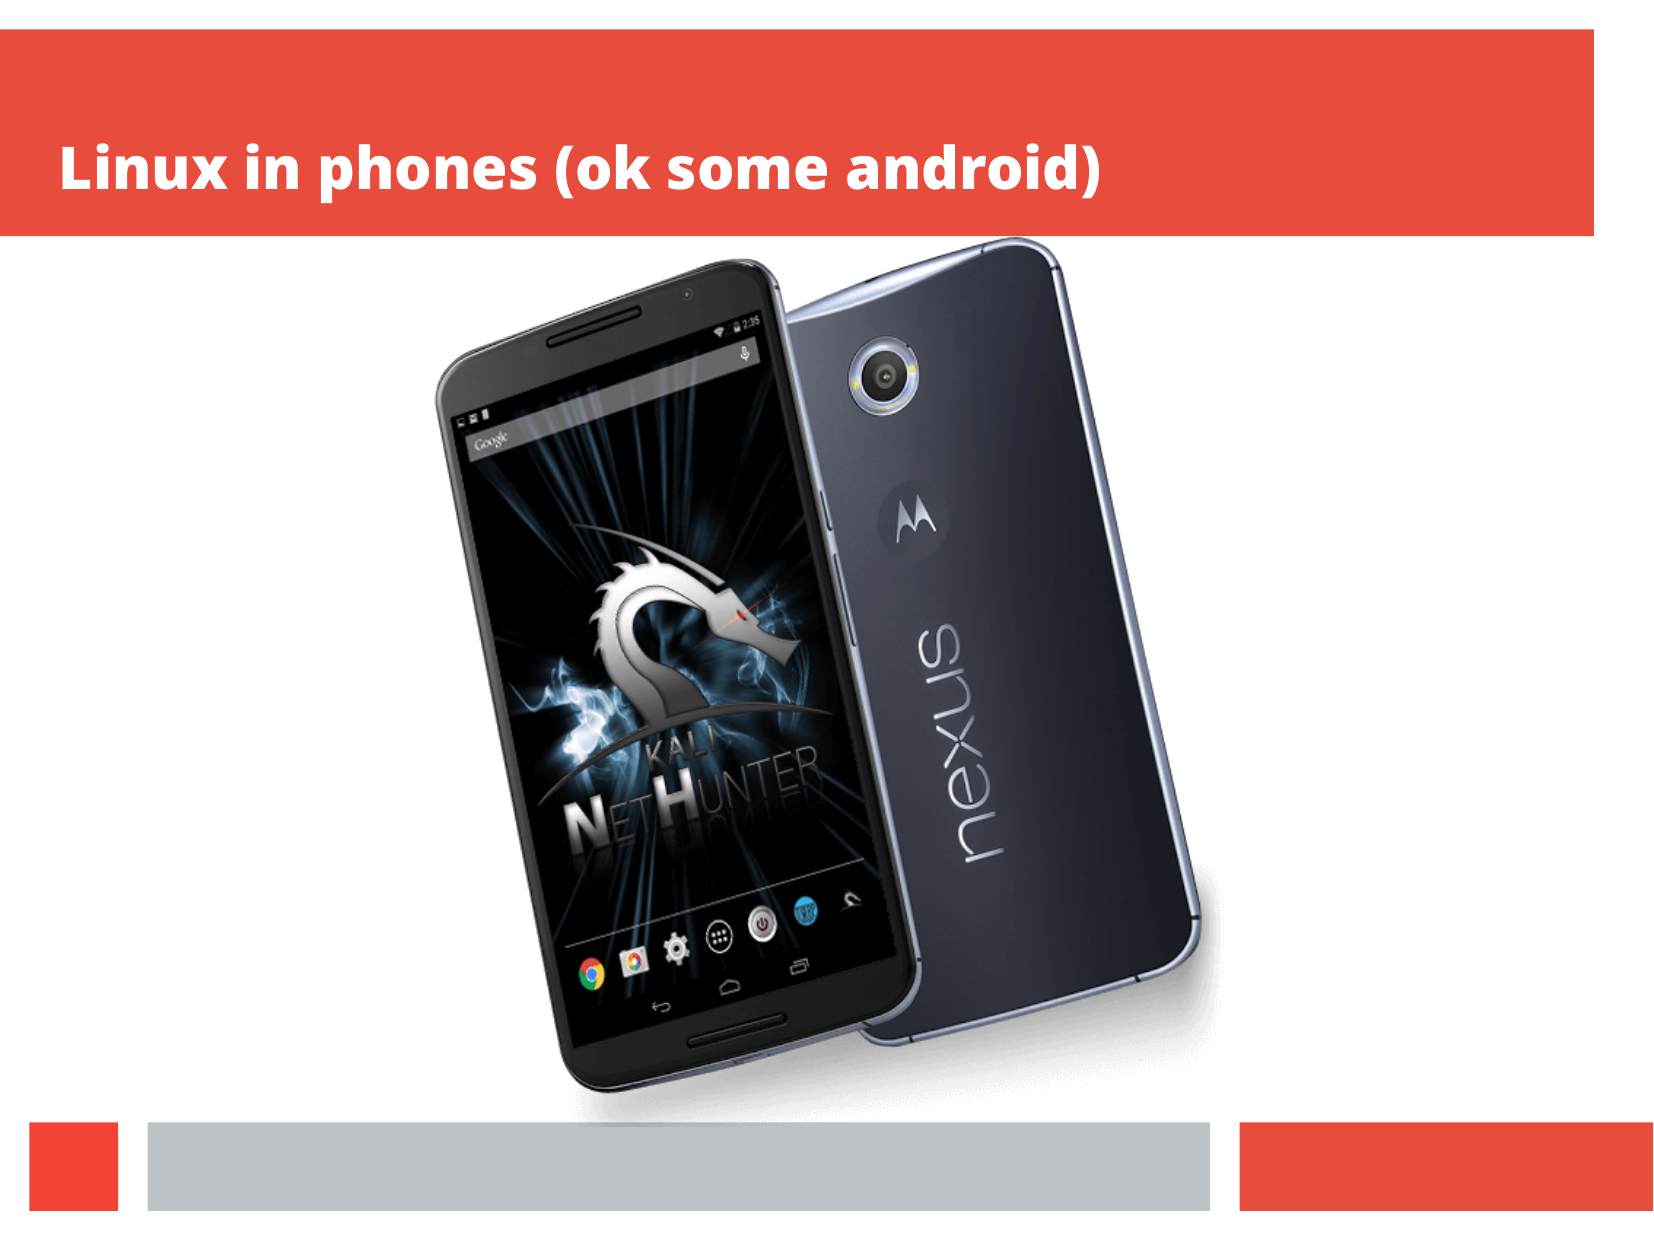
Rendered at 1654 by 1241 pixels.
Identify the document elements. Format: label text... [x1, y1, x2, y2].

picture [356, 179, 1304, 1127]
title Linux in phones (ok some android) [58, 59, 1594, 207]
